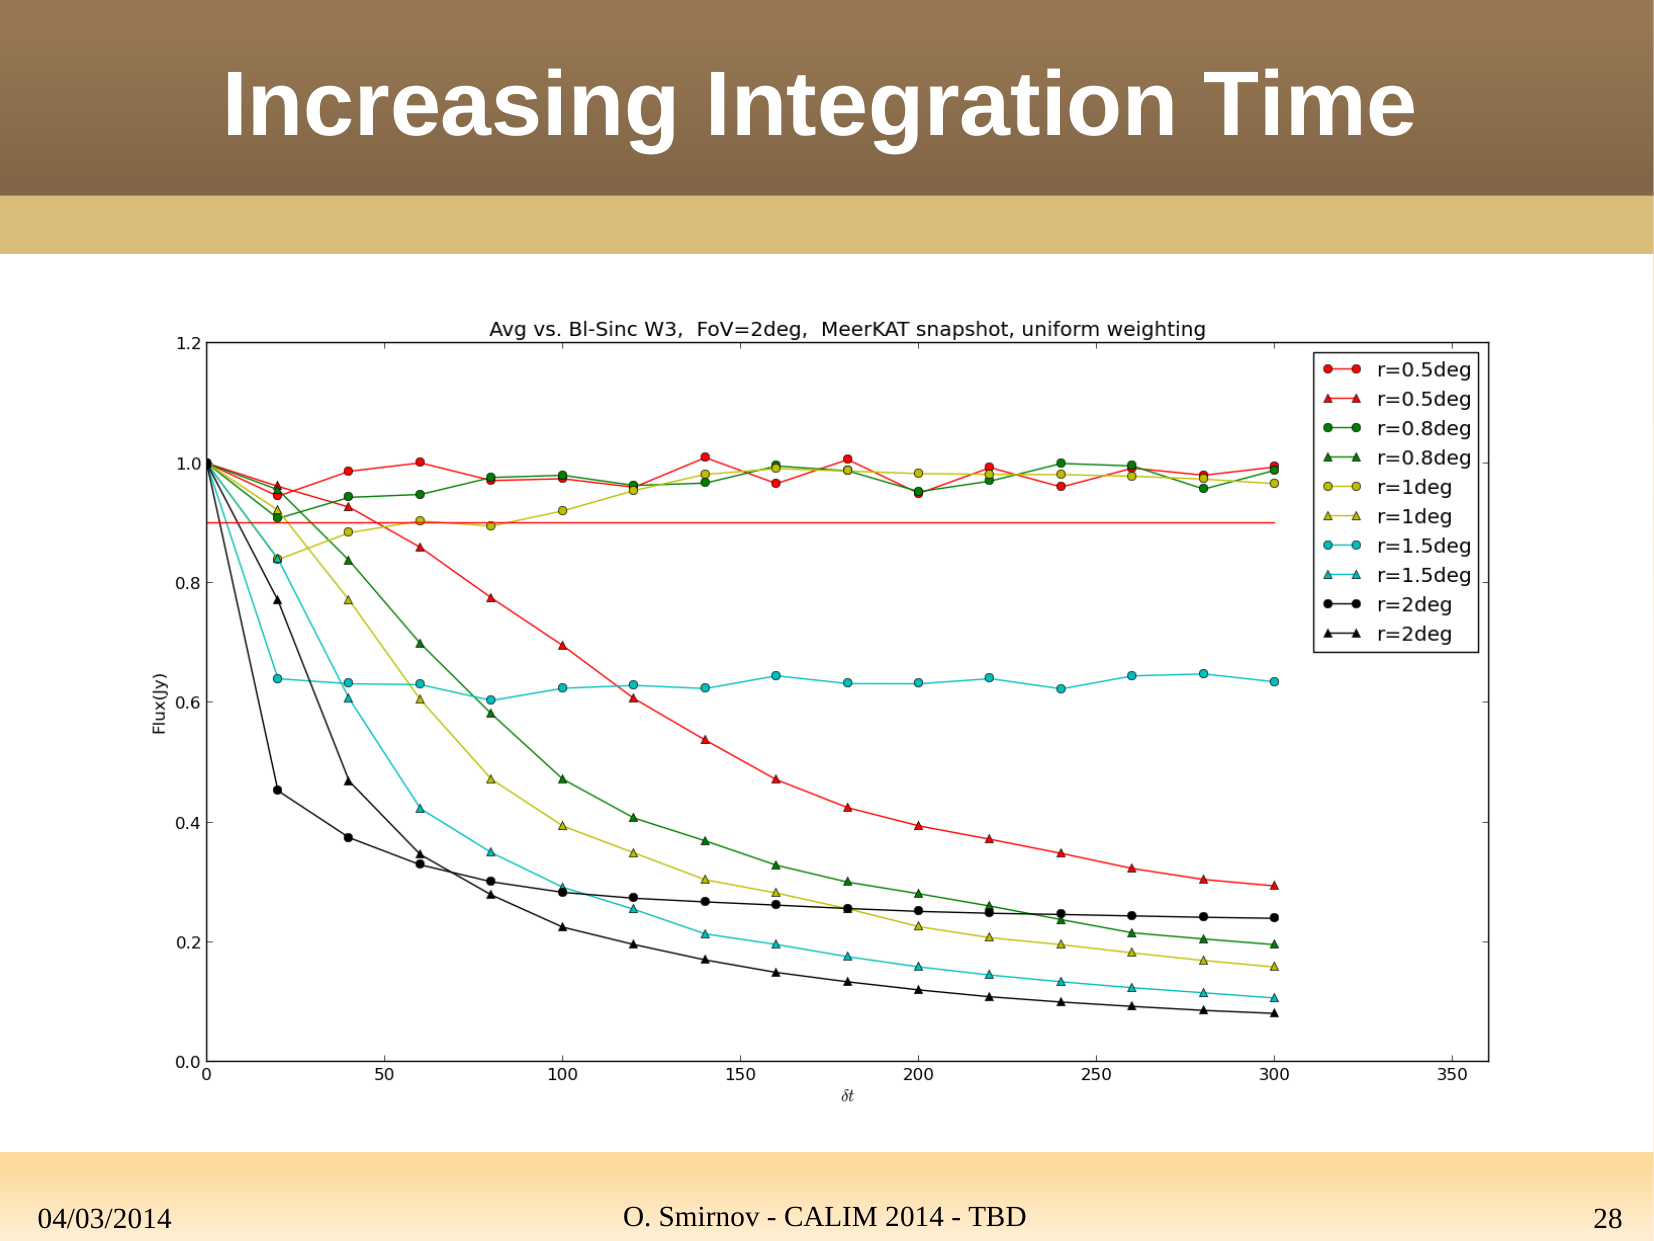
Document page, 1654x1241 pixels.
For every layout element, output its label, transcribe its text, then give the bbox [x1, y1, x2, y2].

title Increasing Integration Time [76, 0, 1565, 208]
picture [0, 0, 1654, 1241]
